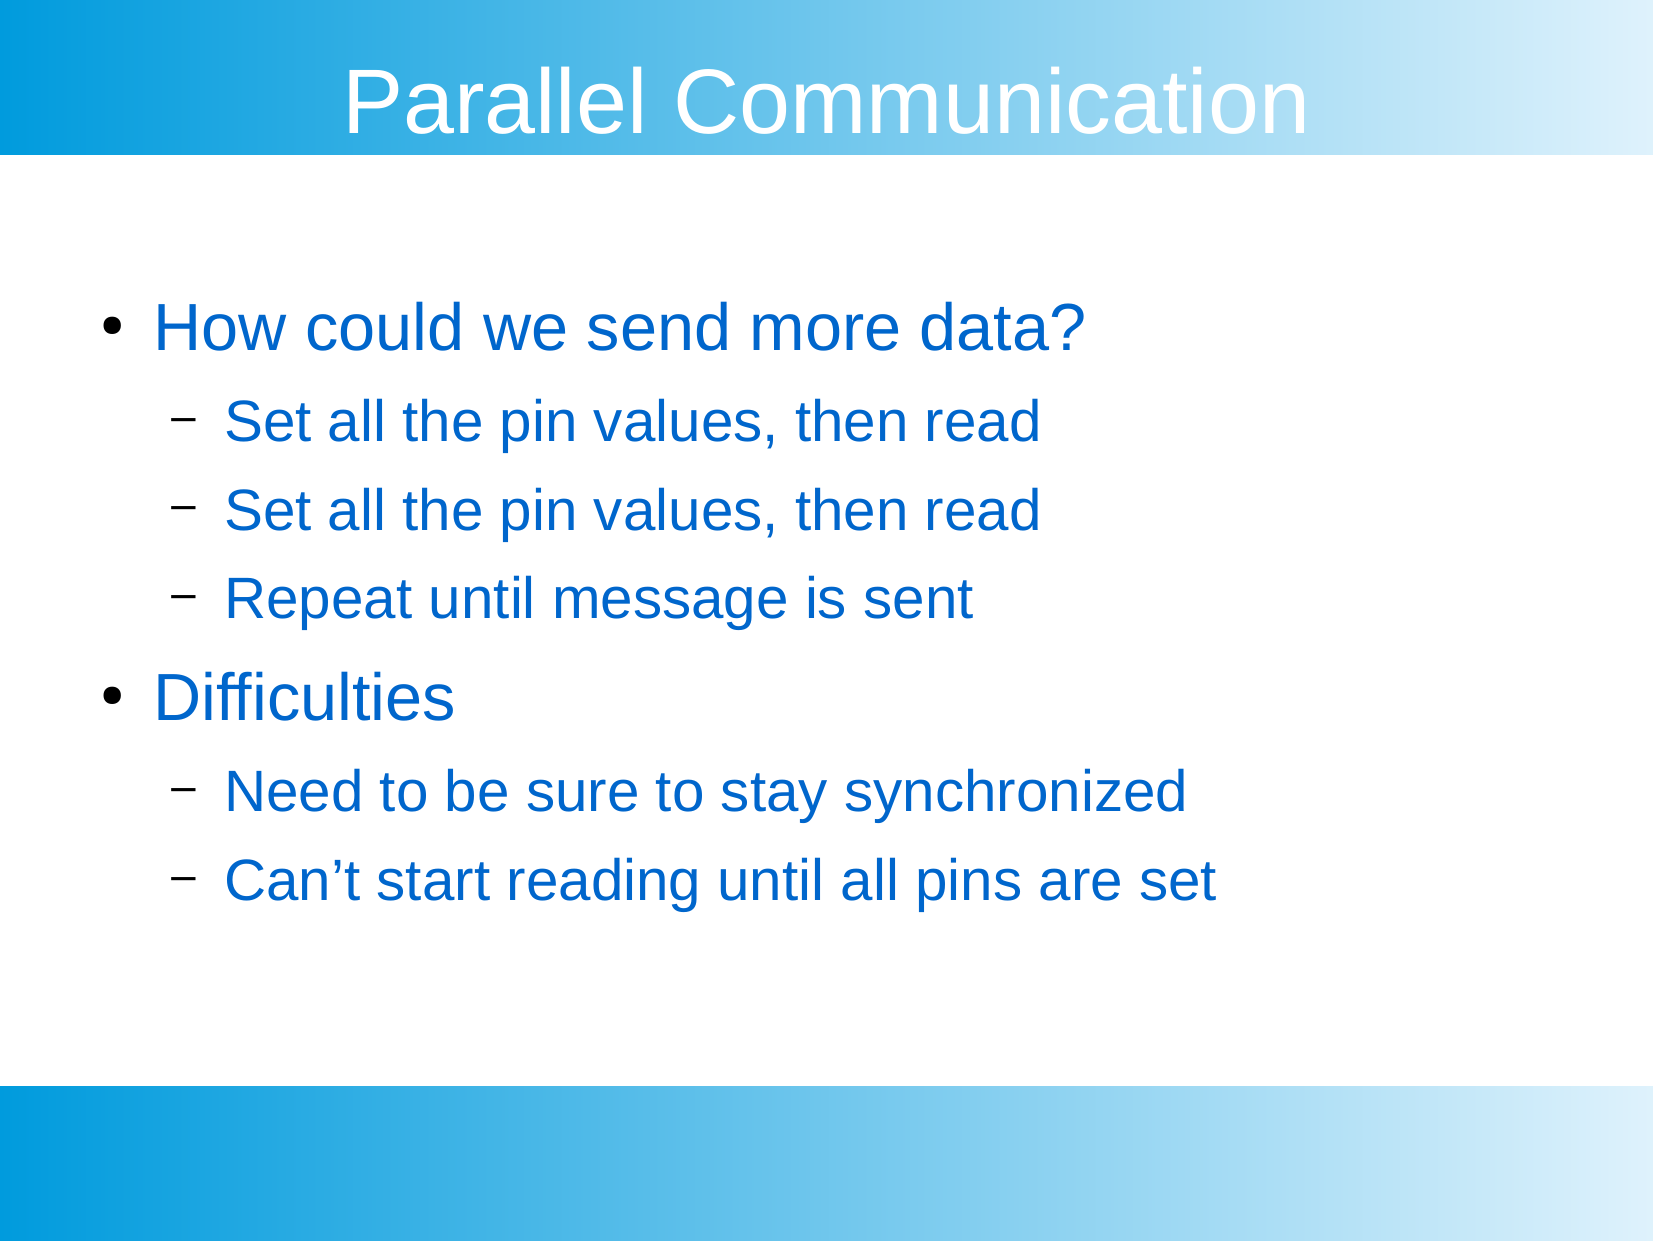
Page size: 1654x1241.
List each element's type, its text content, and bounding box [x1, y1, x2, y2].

title Parallel Communication [82, 49, 1571, 155]
list How could we send more data? Set all the pin values, then read Set all the pin values, then read Repeat until message is sent Difficulties Need to be sure to stay synchronized Can’t start reading until all pins are set [82, 290, 1571, 1010]
